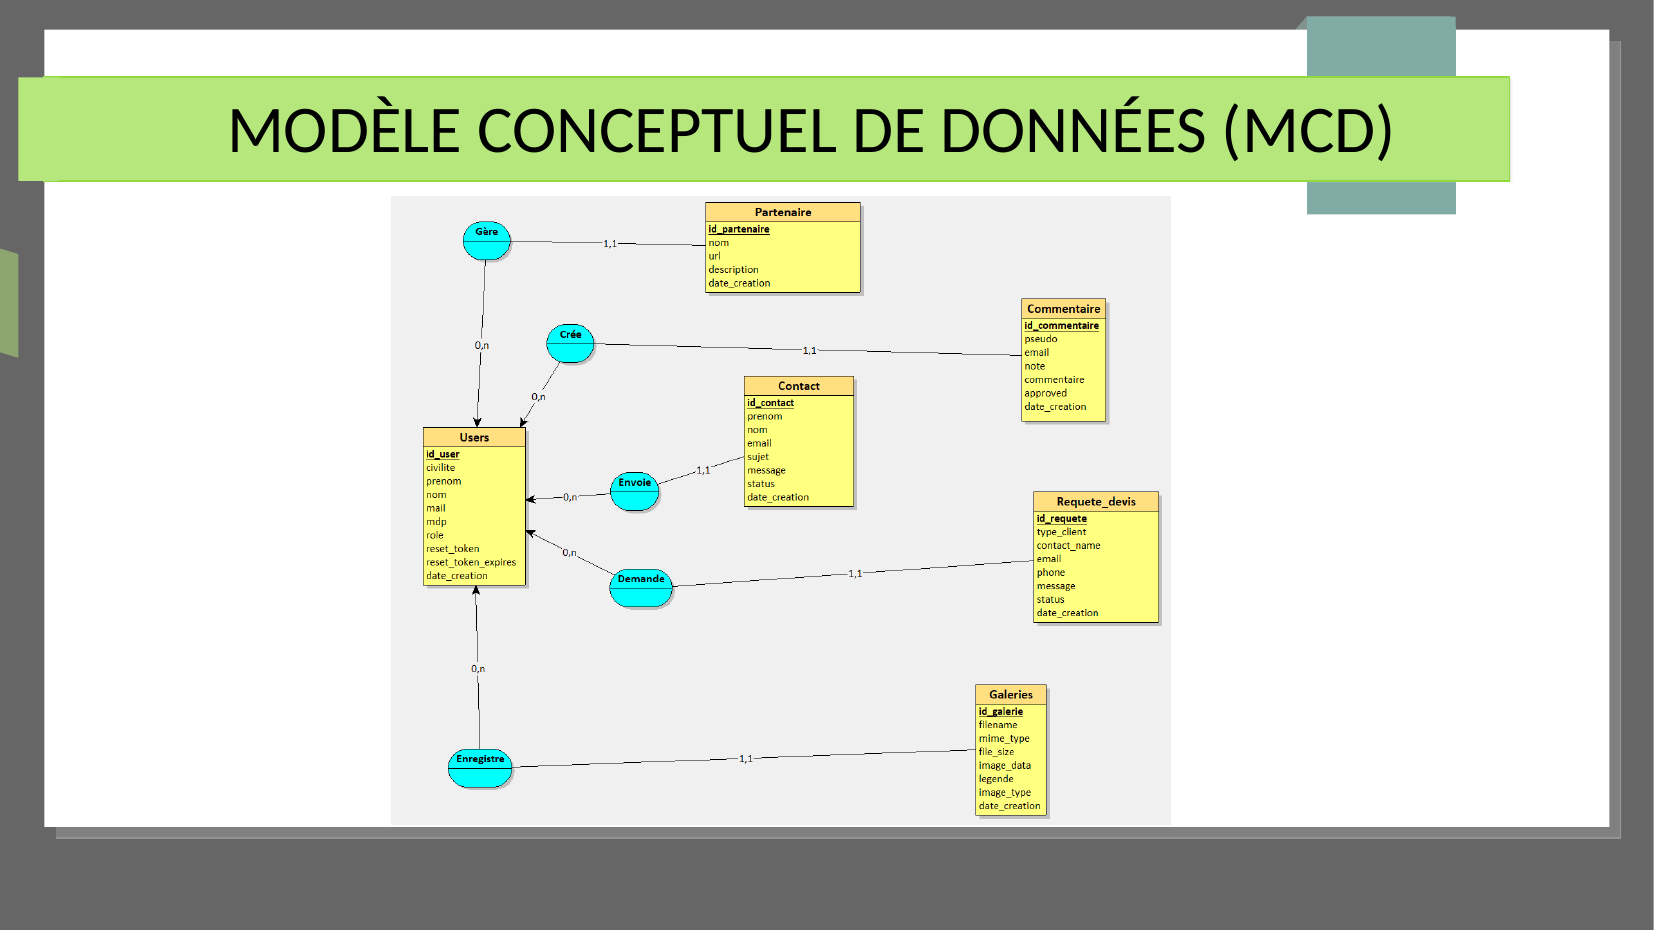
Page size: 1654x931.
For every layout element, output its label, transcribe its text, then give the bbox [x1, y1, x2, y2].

title MODÈLE CONCEPTUEL DE DONNÉES (MCD) [88, 73, 1506, 178]
picture [391, 196, 1171, 826]
